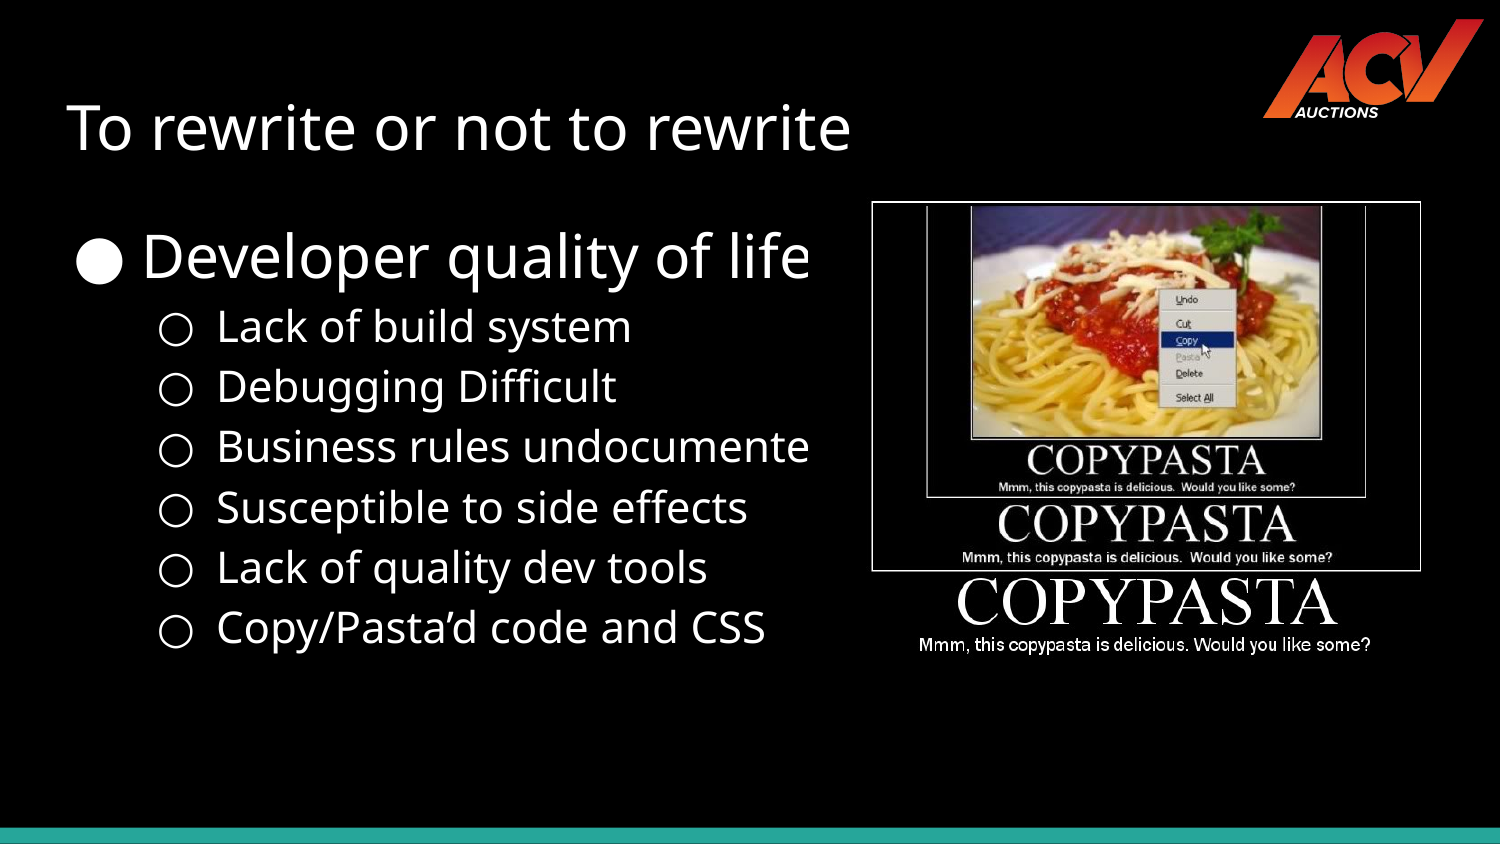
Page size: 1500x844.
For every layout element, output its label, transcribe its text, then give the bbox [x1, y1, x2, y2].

picture [808, 160, 1484, 702]
list Developer quality of life Lack of build system Debugging Difficult Business rules undocumented Susceptible to side effects Lack of quality dev tools Copy/Pasta’d code and CSS [51, 192, 1449, 750]
title To rewrite or not to rewrite [51, 72, 1449, 174]
picture [1262, 19, 1484, 118]
